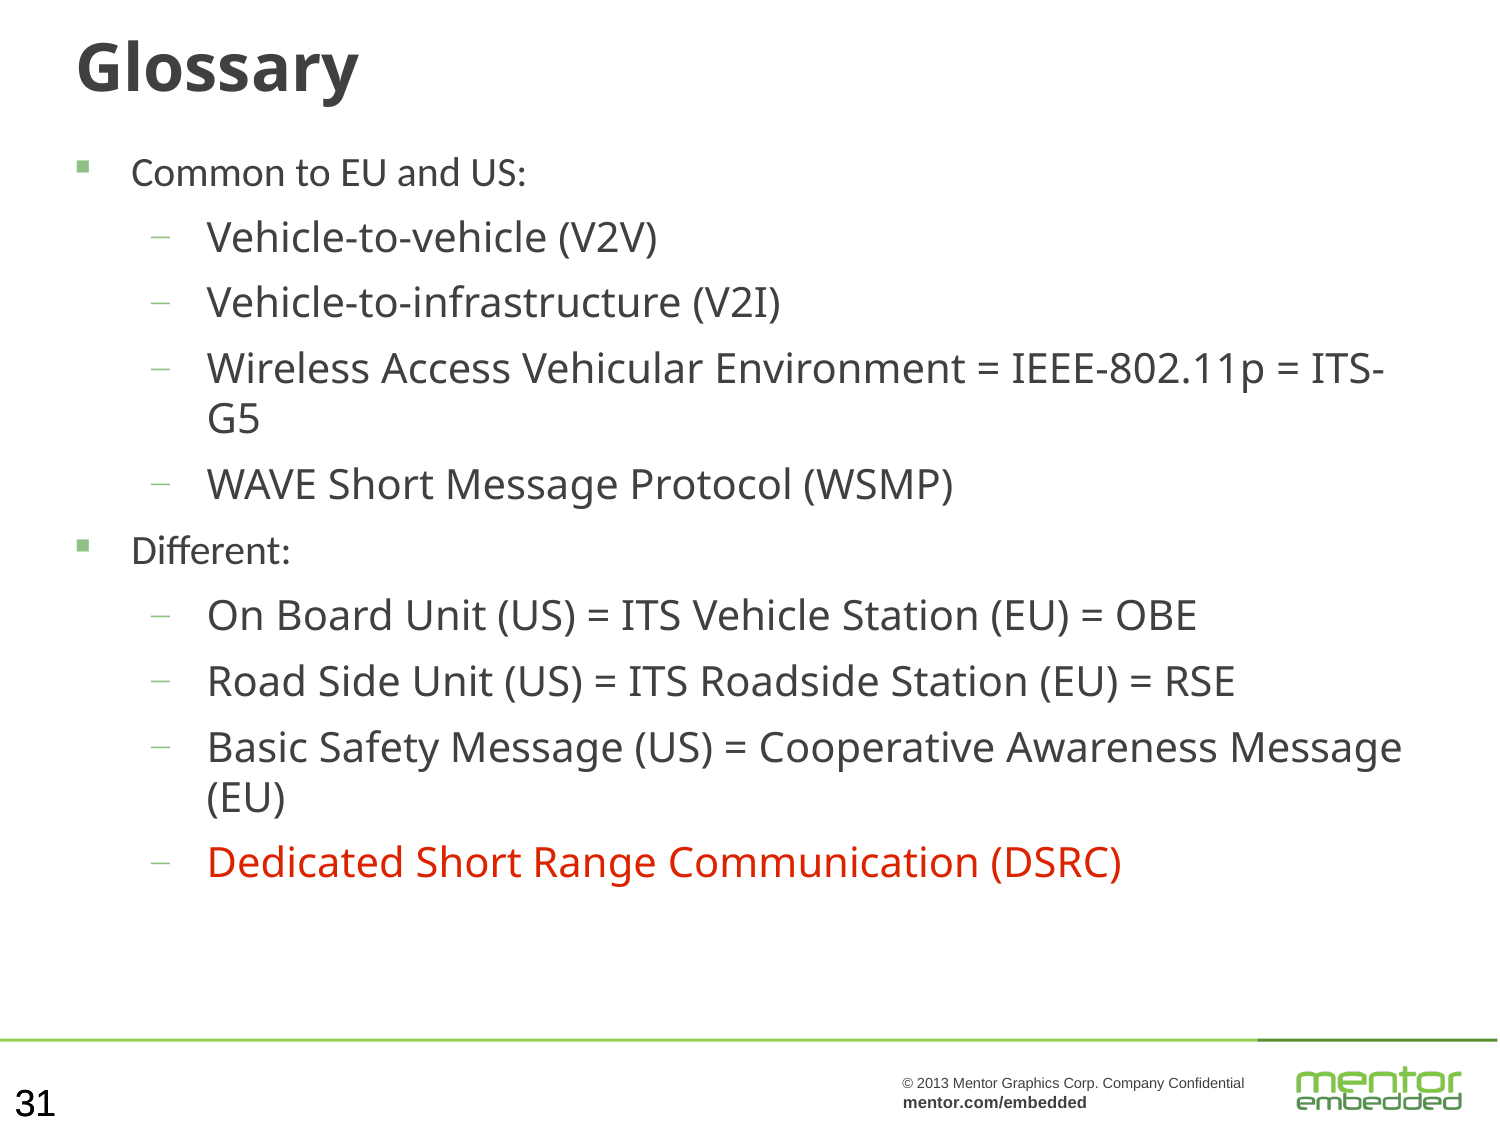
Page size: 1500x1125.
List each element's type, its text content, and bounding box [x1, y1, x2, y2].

title Glossary [0, 0, 1500, 113]
picture [1292, 1062, 1464, 1114]
list Common to EU and US: Vehicle-to-vehicle (V2V) Vehicle-to-infrastructure (V2I) Wireless Access Vehicular Environment = IEEE-802.11p = ITS-G5 WAVE Short Message Protocol (WSMP) Different: On Board Unit (US) = ITS Vehicle Station (EU) = OBE Road Side Unit (US) = ITS Roadside Station (EU) = RSE Basic Safety Message (US) = Cooperative Awareness Message (EU) Dedicated Short Range Communication (DSRC) [0, 137, 1500, 1025]
